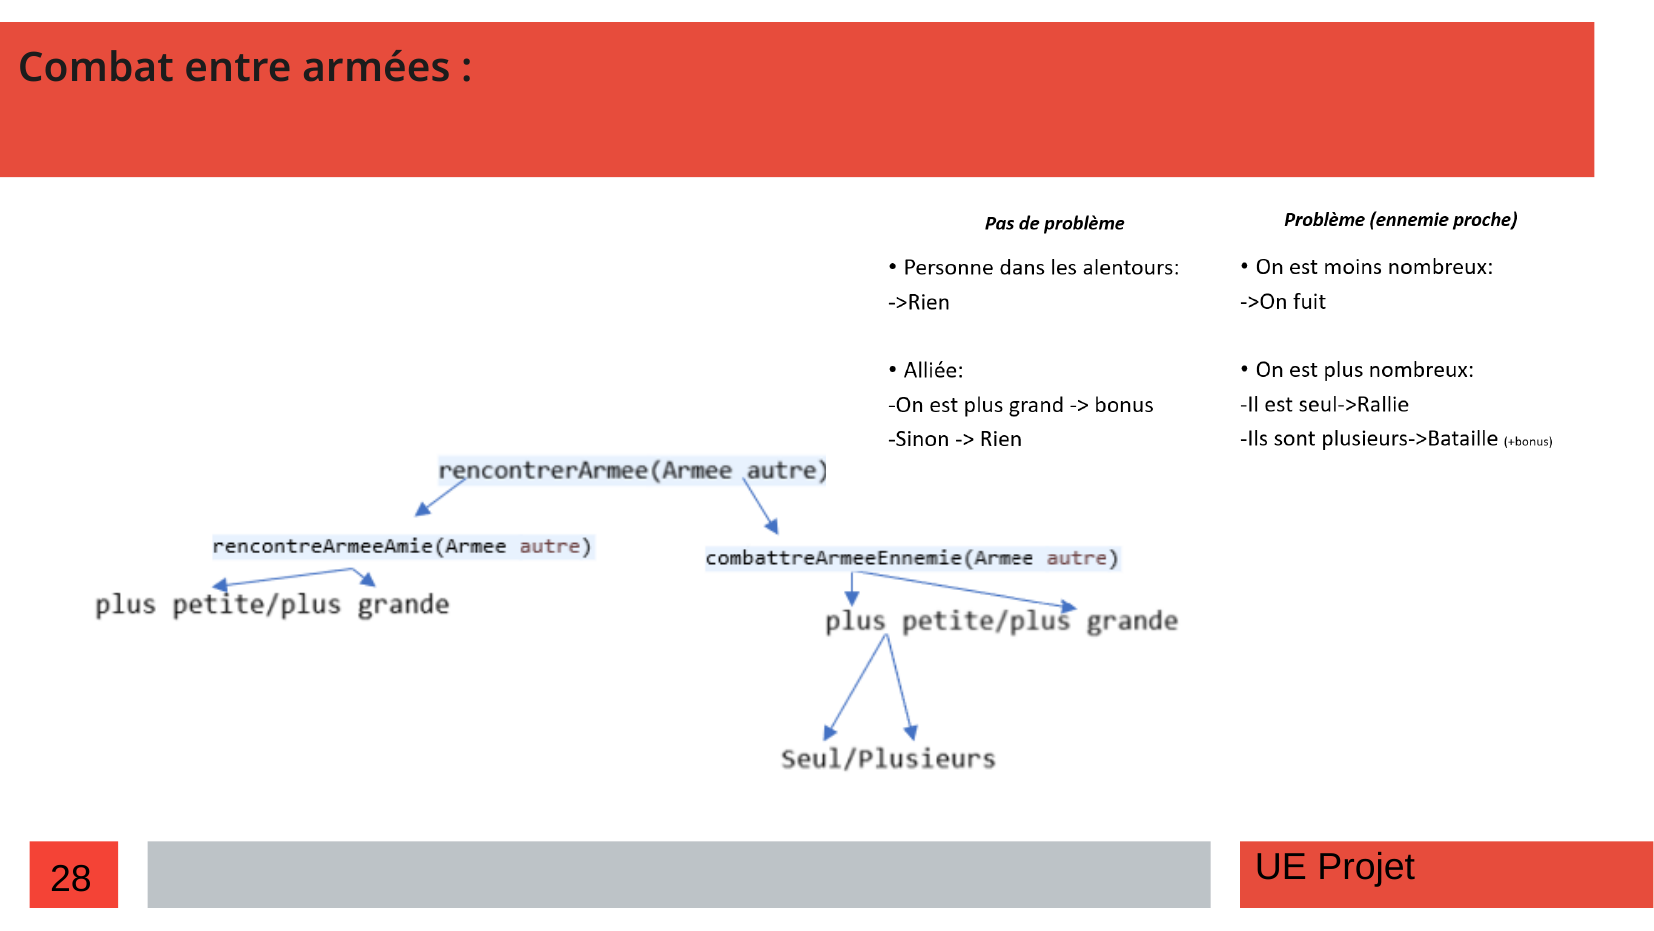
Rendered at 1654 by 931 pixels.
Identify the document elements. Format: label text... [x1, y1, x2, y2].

picture [82, 188, 1640, 815]
list Combat entre armées : [17, 38, 745, 296]
text_box UE Projet [1240, 838, 1524, 896]
text_box 28 [35, 850, 142, 908]
